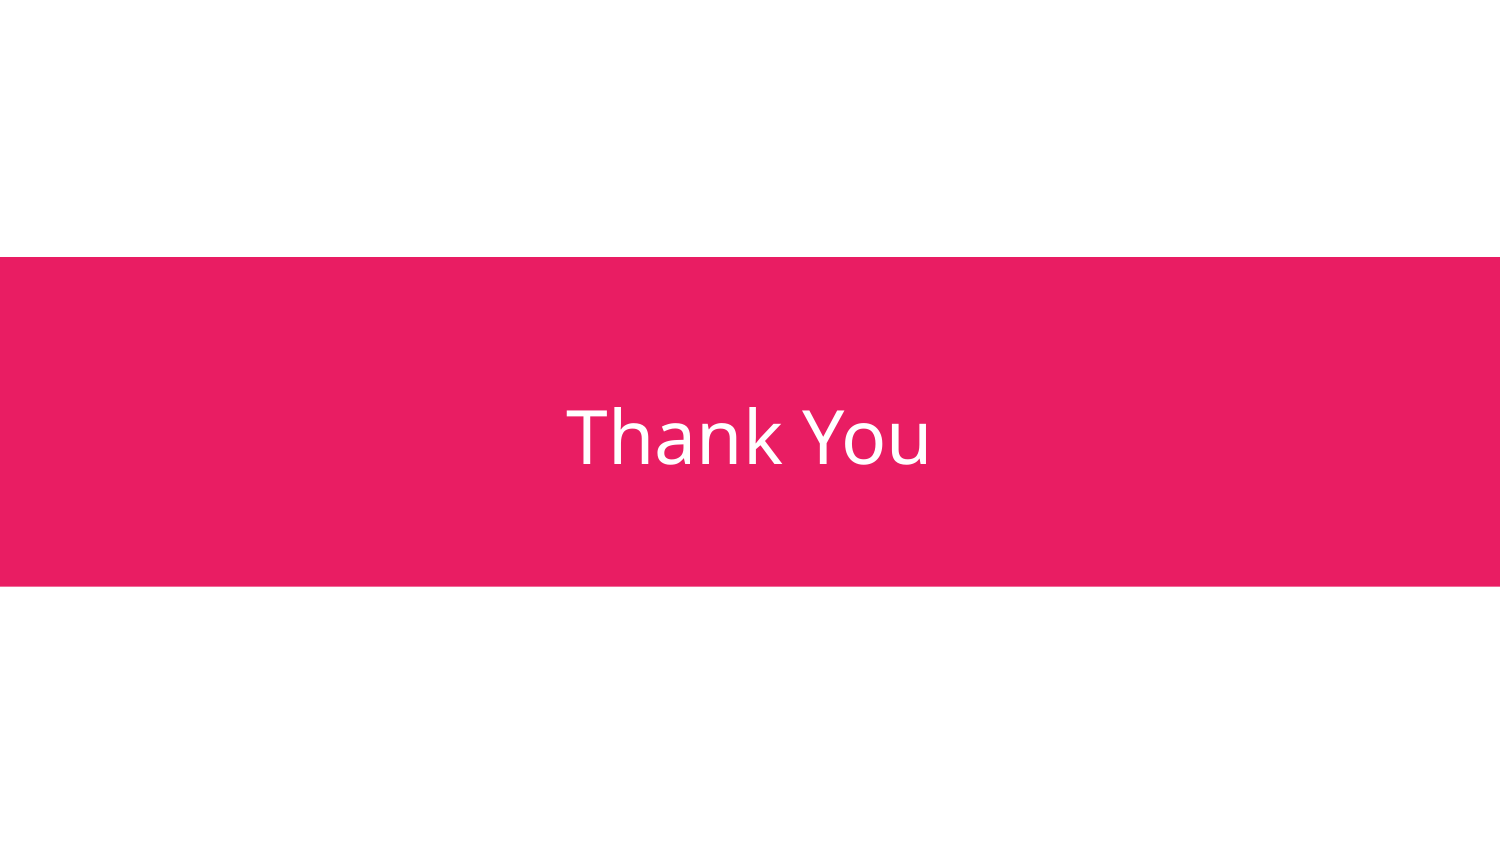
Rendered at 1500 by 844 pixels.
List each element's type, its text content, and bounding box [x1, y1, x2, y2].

title Thank You [70, 309, 1430, 559]
